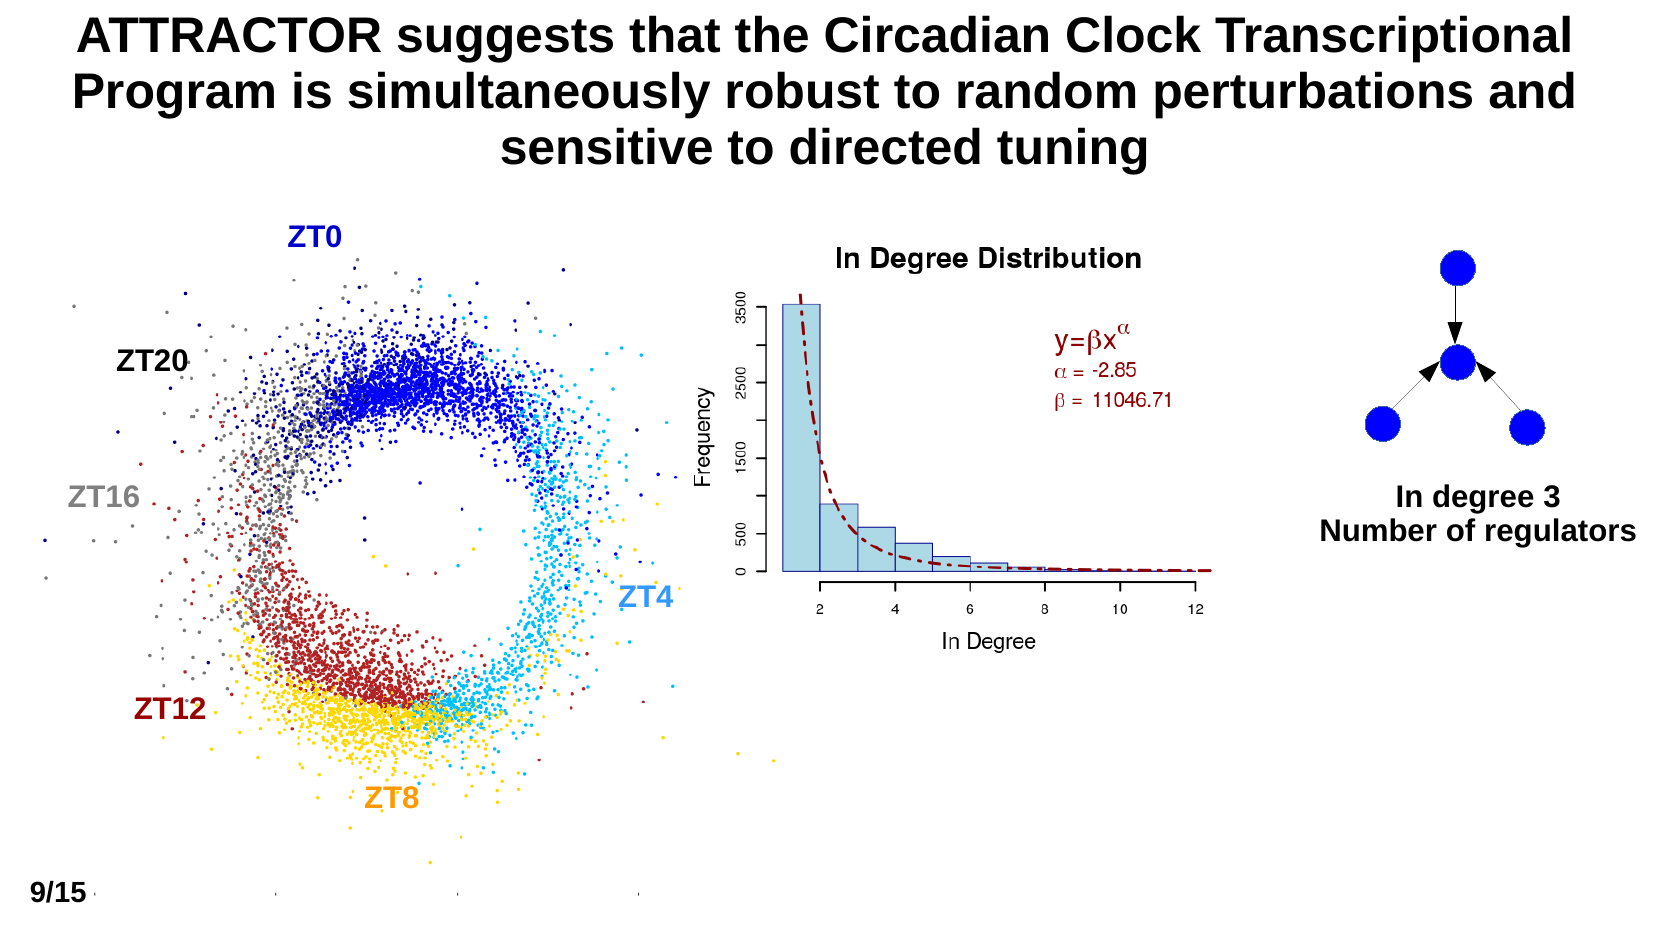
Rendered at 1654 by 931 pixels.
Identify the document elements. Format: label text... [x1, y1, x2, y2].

text_box ZT20 [101, 335, 267, 435]
picture [0, 221, 1248, 901]
text_box 9/15 [15, 840, 121, 917]
text_box ZT12 [119, 684, 285, 783]
text_box ZT16 [52, 471, 218, 571]
text_box In degree 3 Number of regulators [1290, 471, 1654, 591]
title ATTRACTOR suggests that the Circadian Clock Transcriptional Program is simultaneously robust to random perturbations and sensitive to directed tuning [30, 0, 1621, 203]
text_box ZT8 [349, 772, 515, 872]
text_box ZT0 [272, 211, 438, 311]
text_box [1440, 250, 1476, 286]
text_box [1509, 409, 1546, 446]
text_box ZT4 [603, 571, 694, 671]
text_box [1365, 406, 1401, 442]
text_box [1440, 344, 1476, 381]
